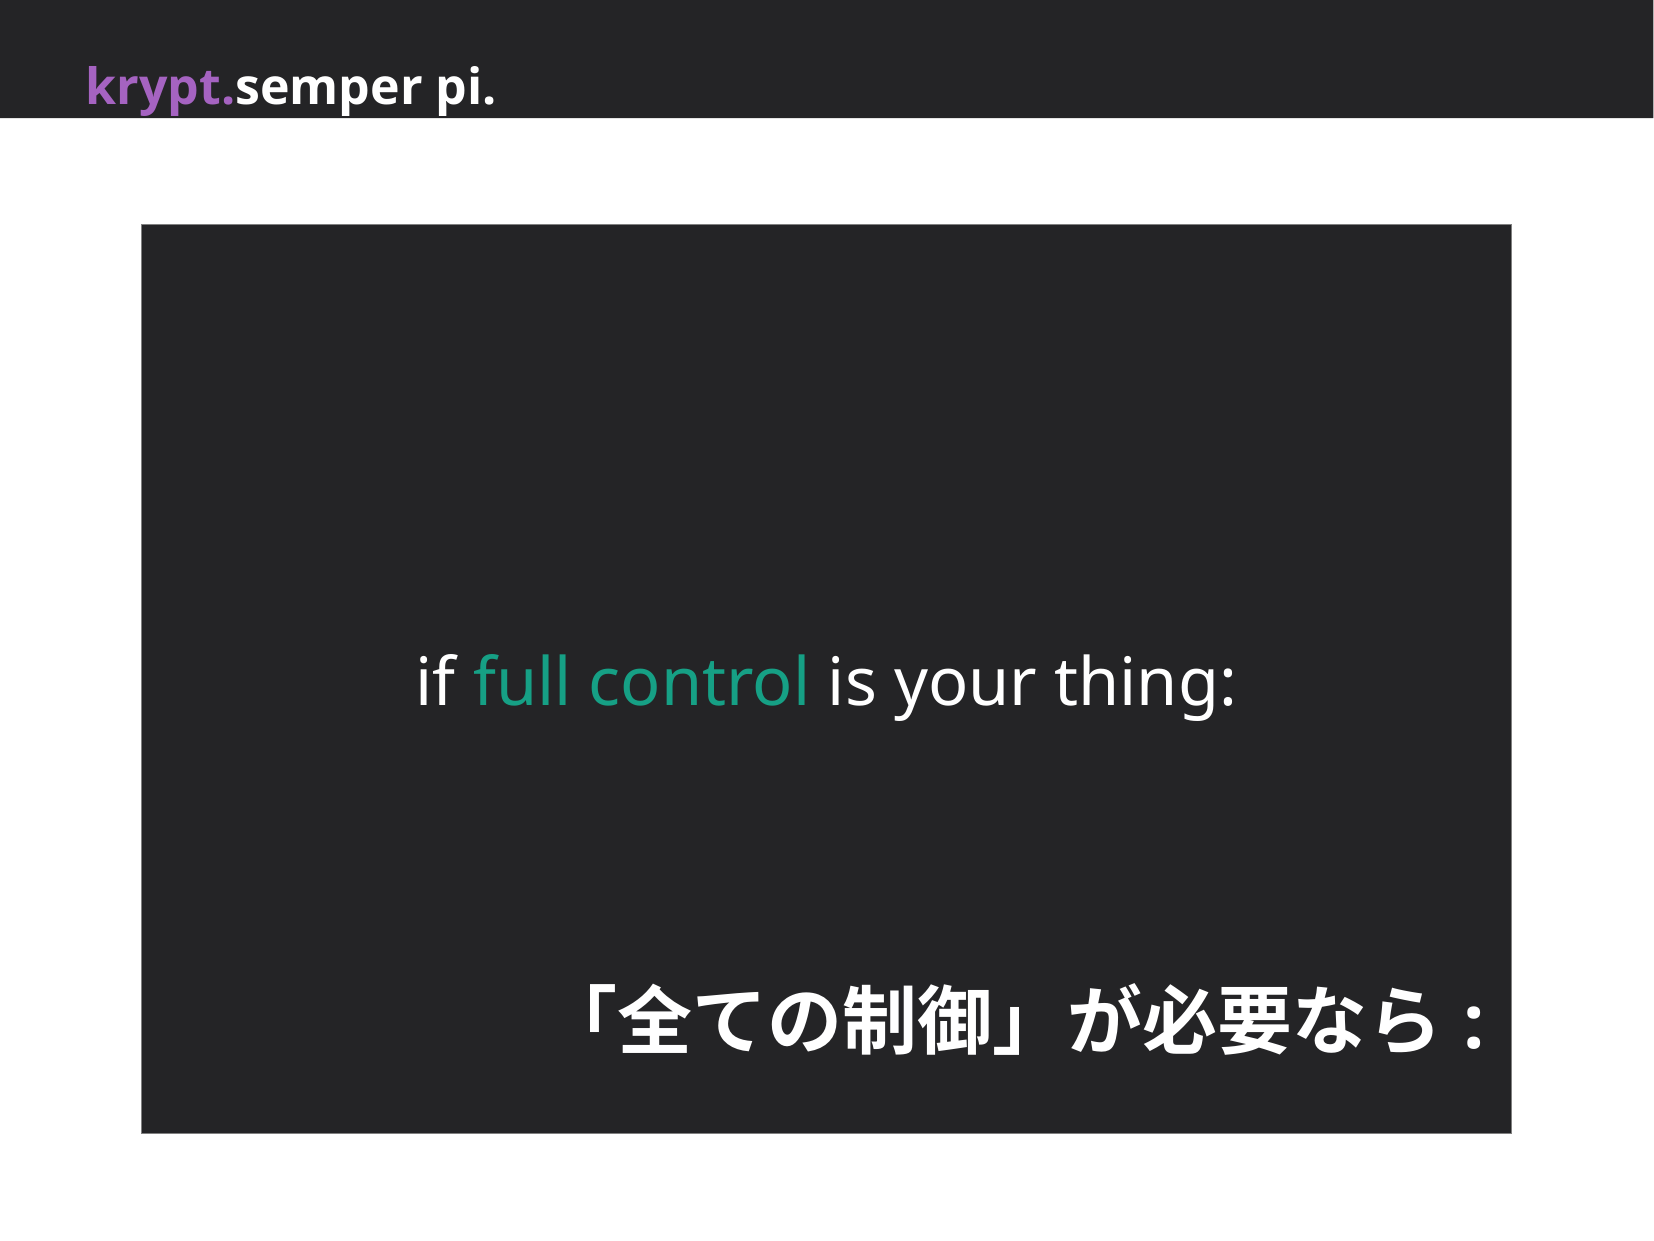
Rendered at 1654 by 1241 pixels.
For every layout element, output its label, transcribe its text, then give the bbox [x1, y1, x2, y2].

text_box if full control is your thing: [141, 224, 1512, 1134]
text_box [0, 0, 1654, 119]
text_box krypt.semper pi. [70, 43, 544, 119]
text_box [165, 531, 1441, 909]
text_box 「全ての制御」が必要なら: [153, 909, 1501, 1123]
